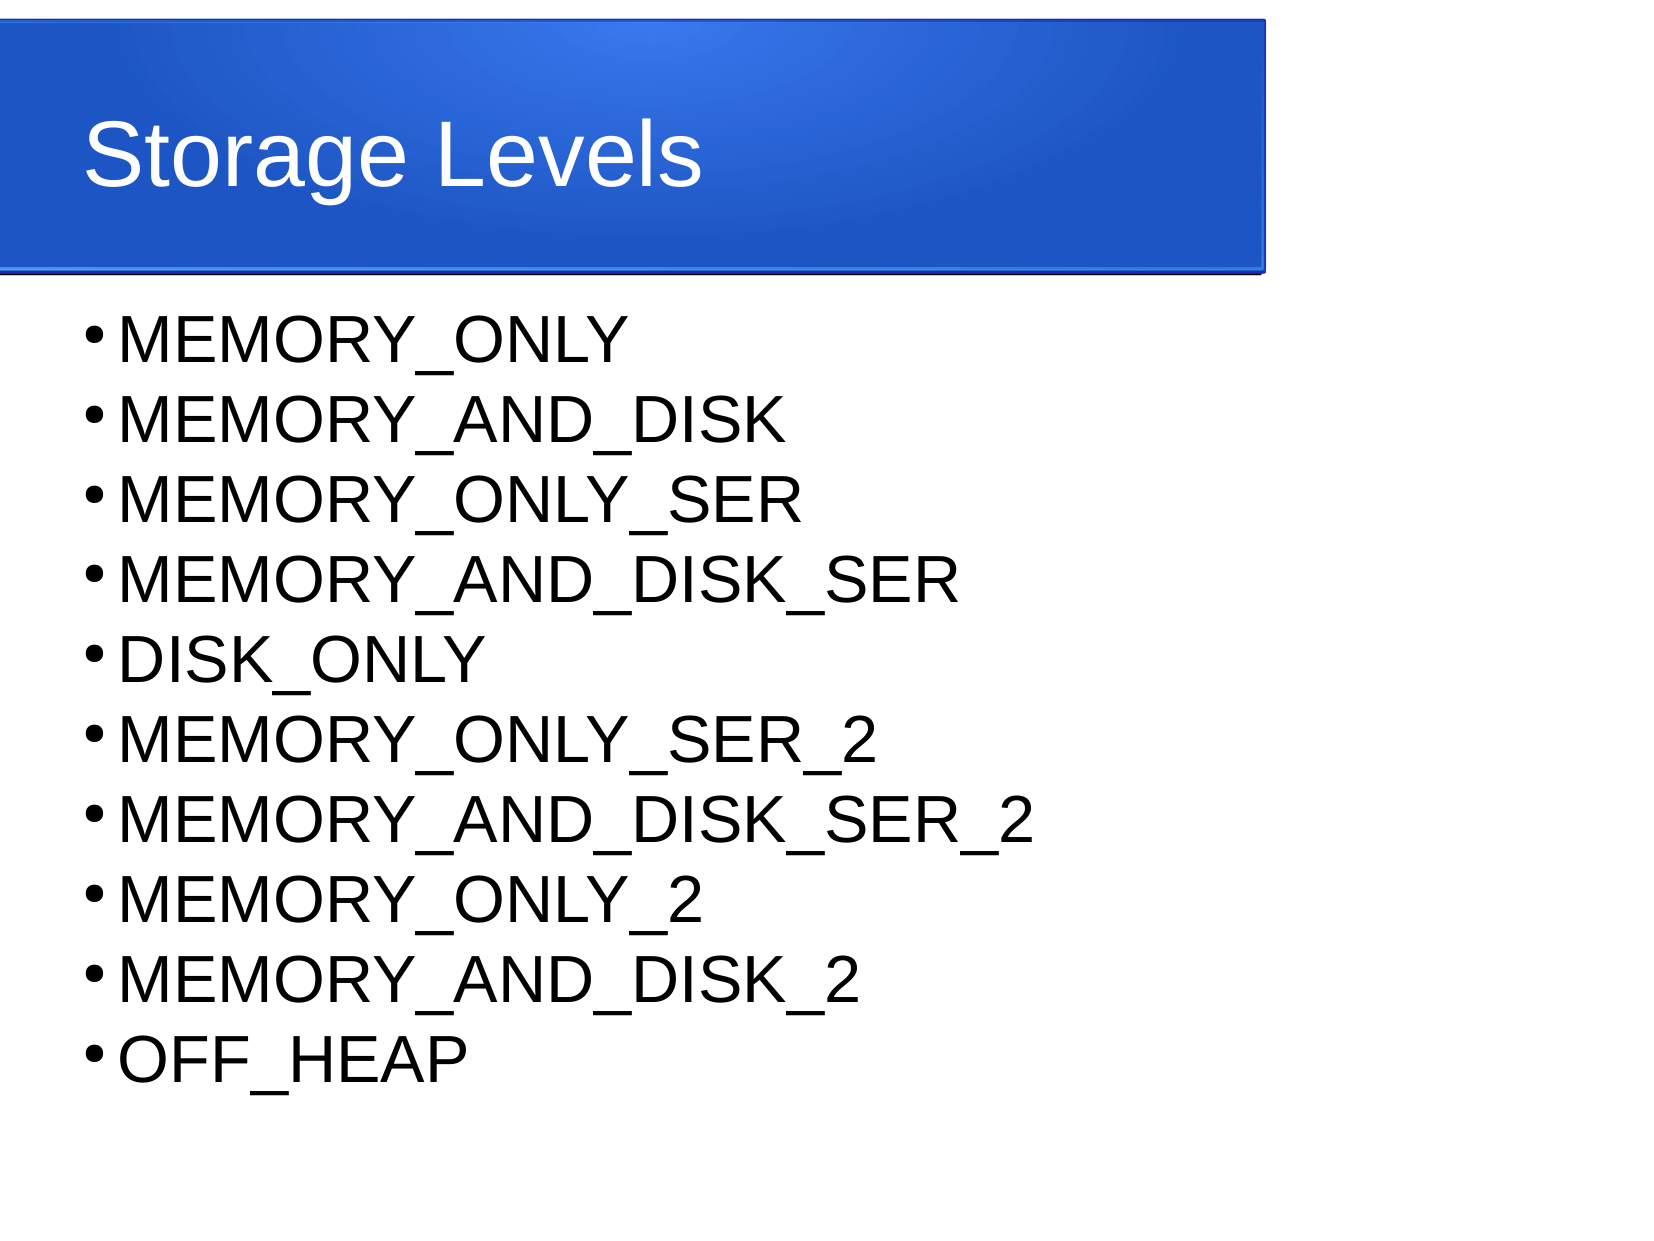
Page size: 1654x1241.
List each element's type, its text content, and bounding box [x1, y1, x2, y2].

text_box MEMORY_ONLY MEMORY_AND_DISK MEMORY_ONLY_SER MEMORY_AND_DISK_SER DISK_ONLY MEMORY_ONLY_SER_2 MEMORY_AND_DISK_SER_2 MEMORY_ONLY_2 MEMORY_AND_DISK_2 OFF_HEAP [82, 296, 1571, 1192]
picture [0, 17, 1269, 282]
text_box Storage Levels [82, 47, 1234, 252]
